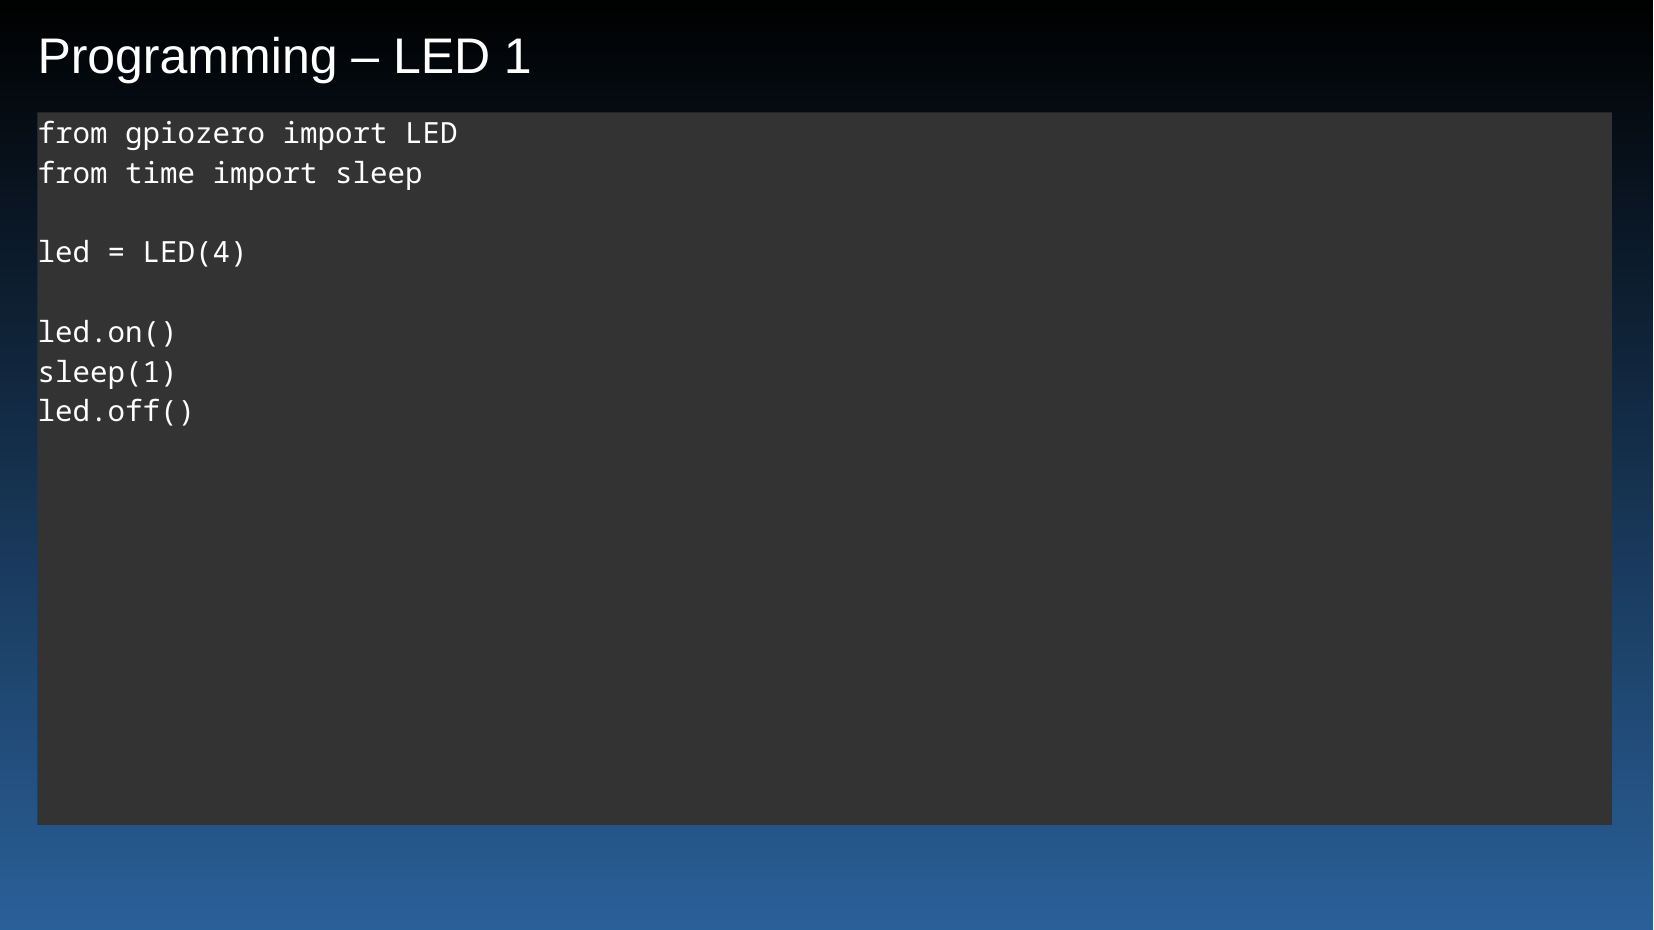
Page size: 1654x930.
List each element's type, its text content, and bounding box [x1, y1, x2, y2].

title Programming – LED 1 [37, 28, 1612, 84]
list from gpiozero import LED from time import sleep led = LED(4) led.on() sleep(1) led.off() [37, 112, 1612, 825]
